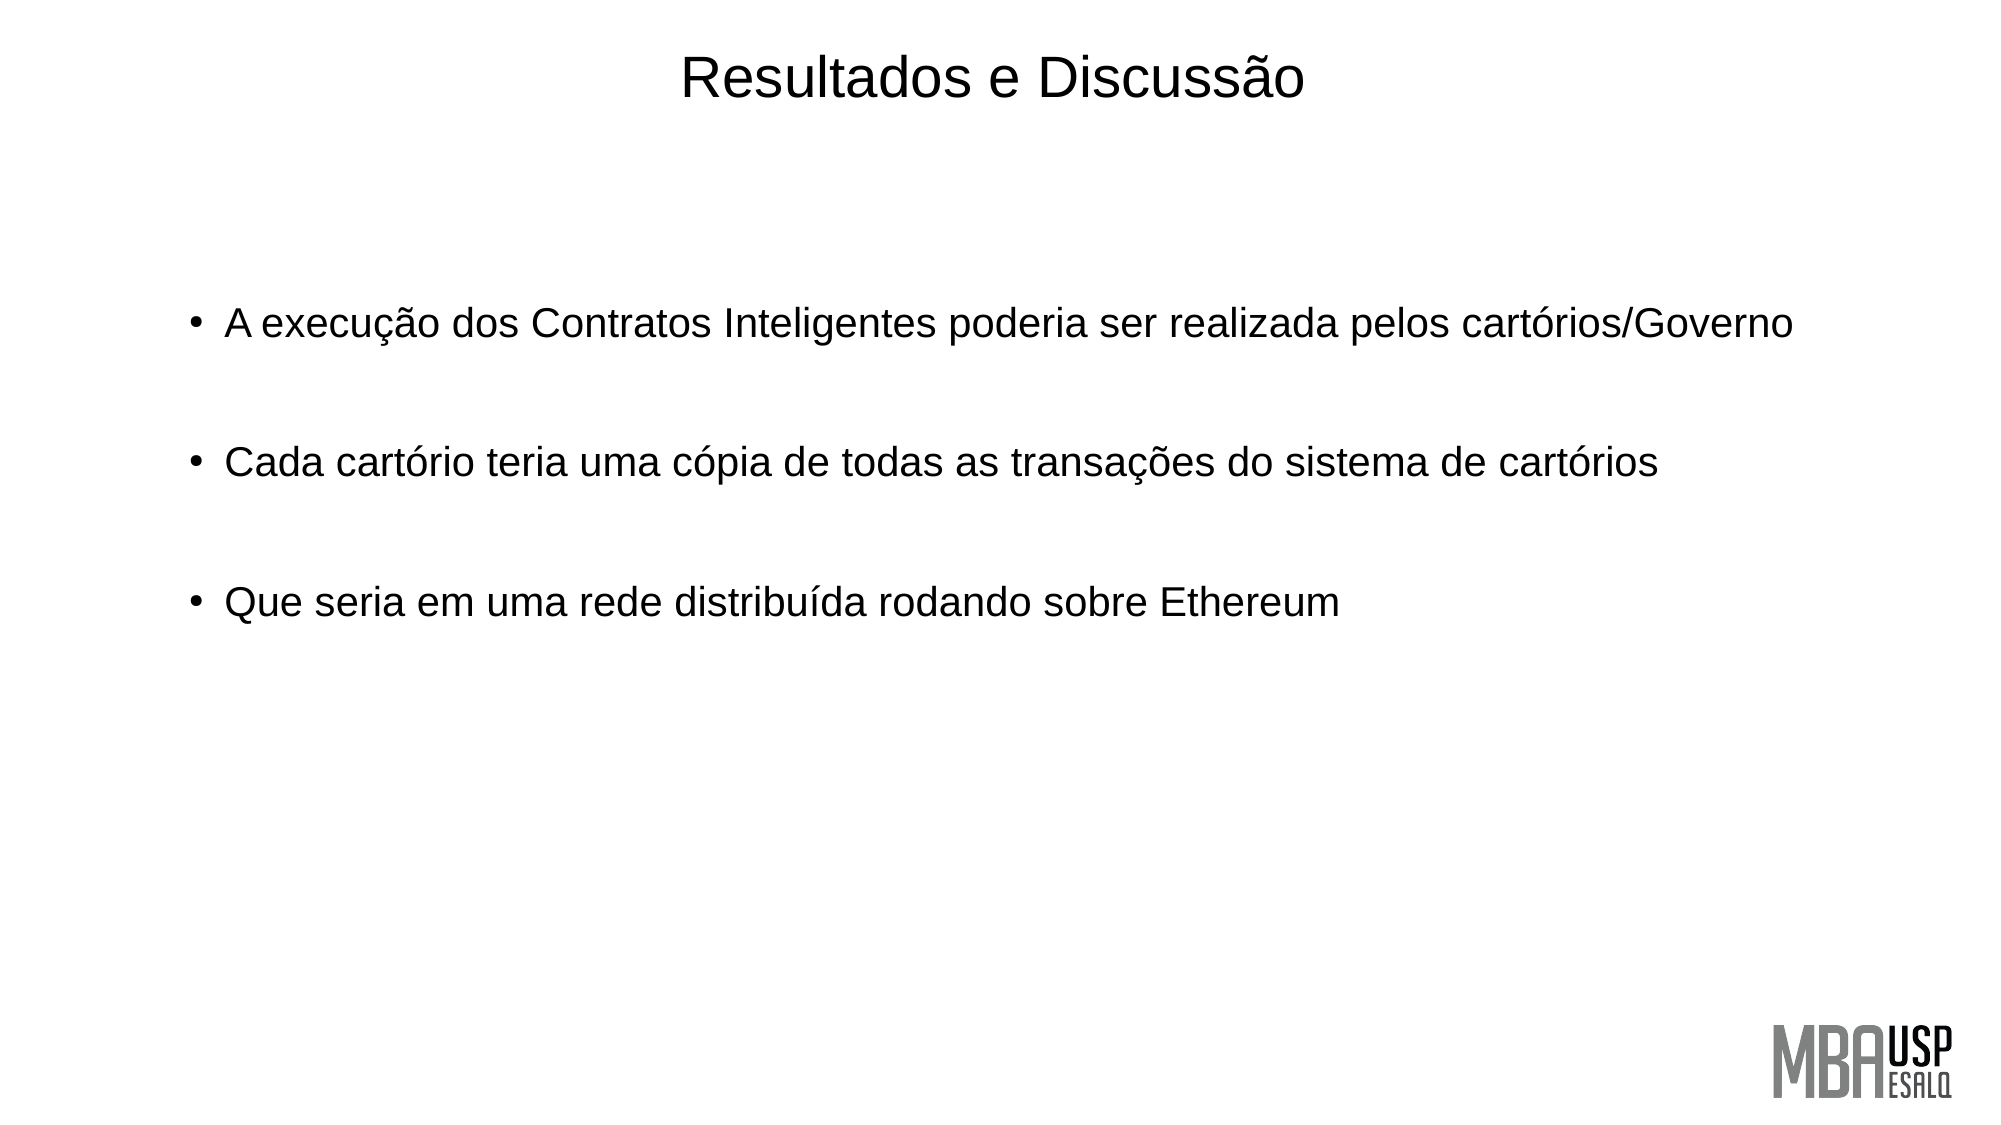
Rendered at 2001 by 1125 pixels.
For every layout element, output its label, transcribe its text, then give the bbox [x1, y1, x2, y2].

text_box Resultados e Discussão [37, 37, 1951, 118]
picture [1765, 1021, 1960, 1102]
text_box A execução dos Contratos Inteligentes poderia ser realizada pelos cartórios/Governo Cada cartório teria uma cópia de todas as transações do sistema de cartórios Que seria em uma rede distribuída rodando sobre Ethereum [82, 150, 1951, 976]
